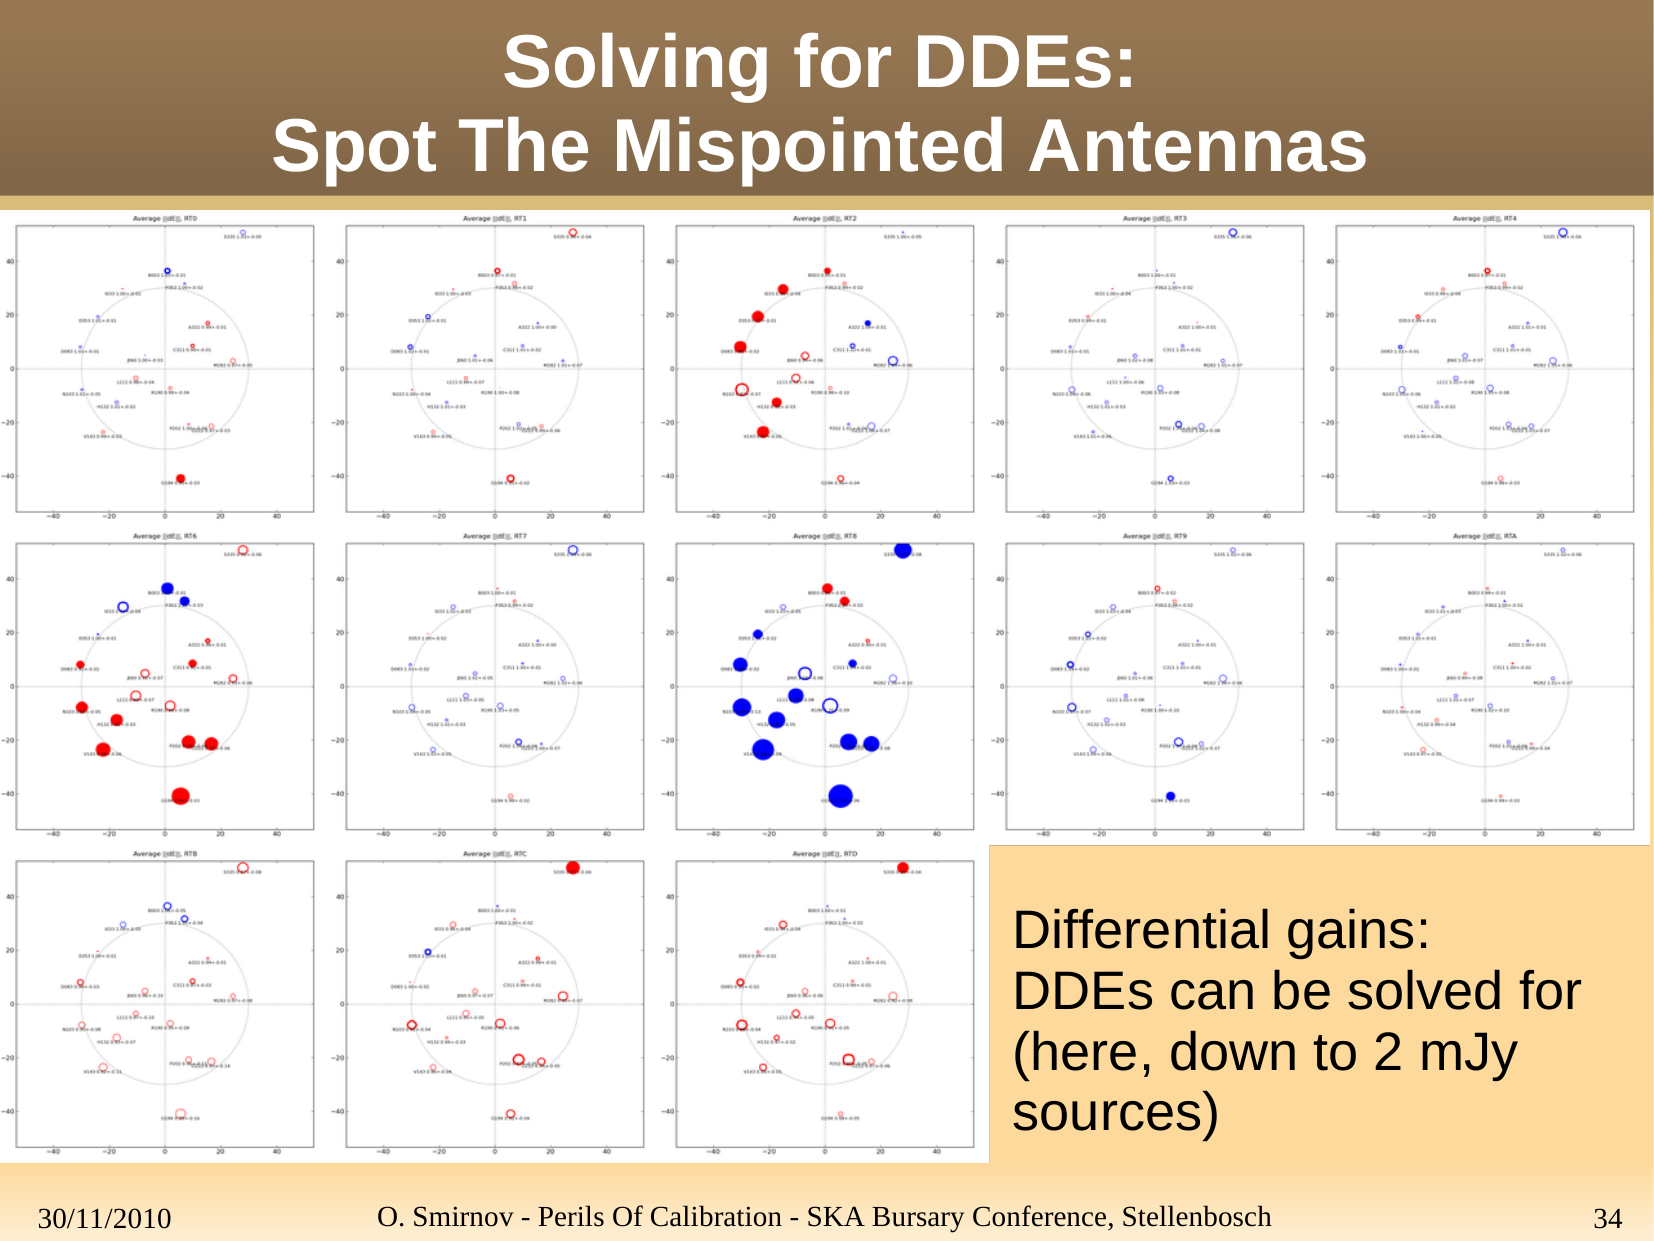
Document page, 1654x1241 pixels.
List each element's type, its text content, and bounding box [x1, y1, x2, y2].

list Differential gains: DDEs can be solved for (here, down to 2 mJy sources) [1012, 900, 1613, 1143]
title Solving for DDEs: Spot The Mispointed Antennas [76, 0, 1565, 208]
picture [0, 0, 1654, 1241]
